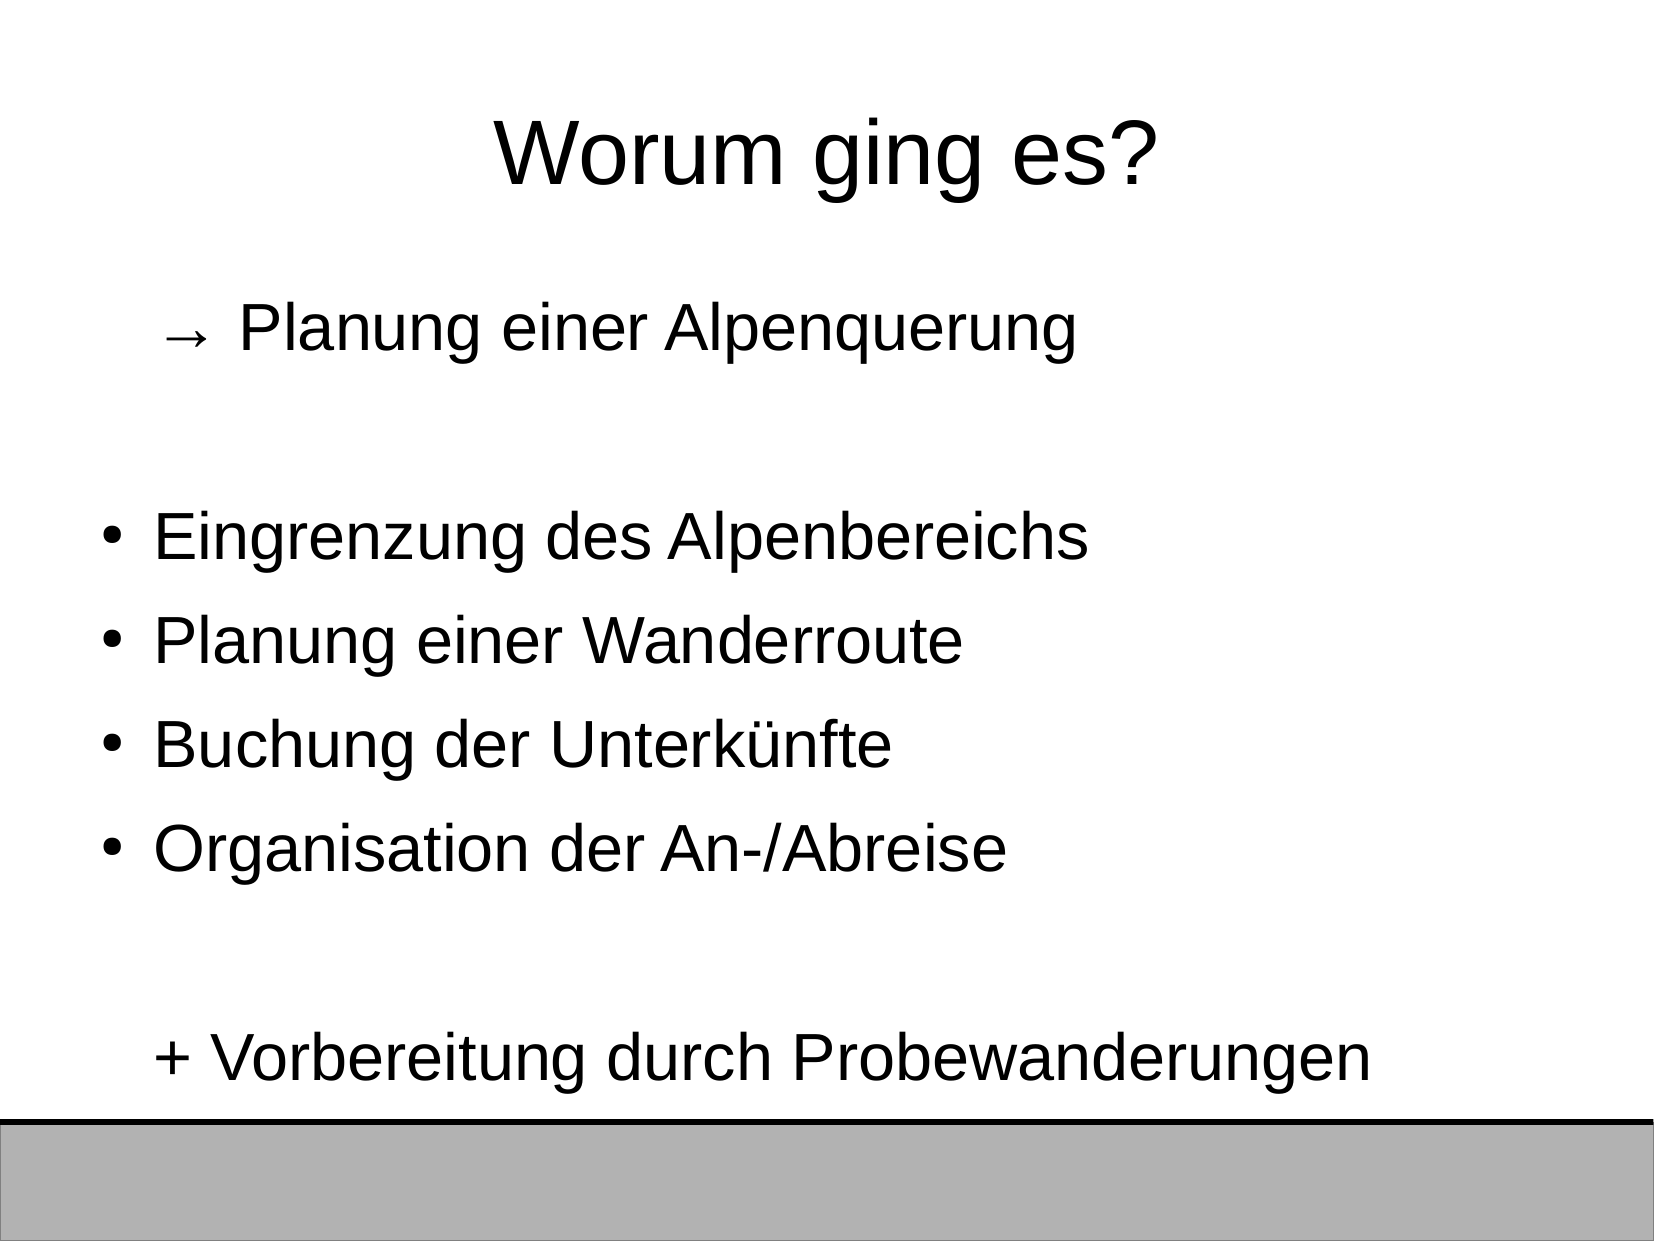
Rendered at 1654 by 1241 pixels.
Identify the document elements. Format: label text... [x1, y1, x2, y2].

list → Planung einer Alpenquerung Eingrenzung des Alpenbereichs Planung einer Wanderroute Buchung der Unterkünfte Organisation der An-/Abreise + Vorbereitung durch Probewanderungen [82, 290, 1571, 1109]
title Worum ging es? [82, 49, 1571, 257]
text_box [0, 1125, 1654, 1241]
